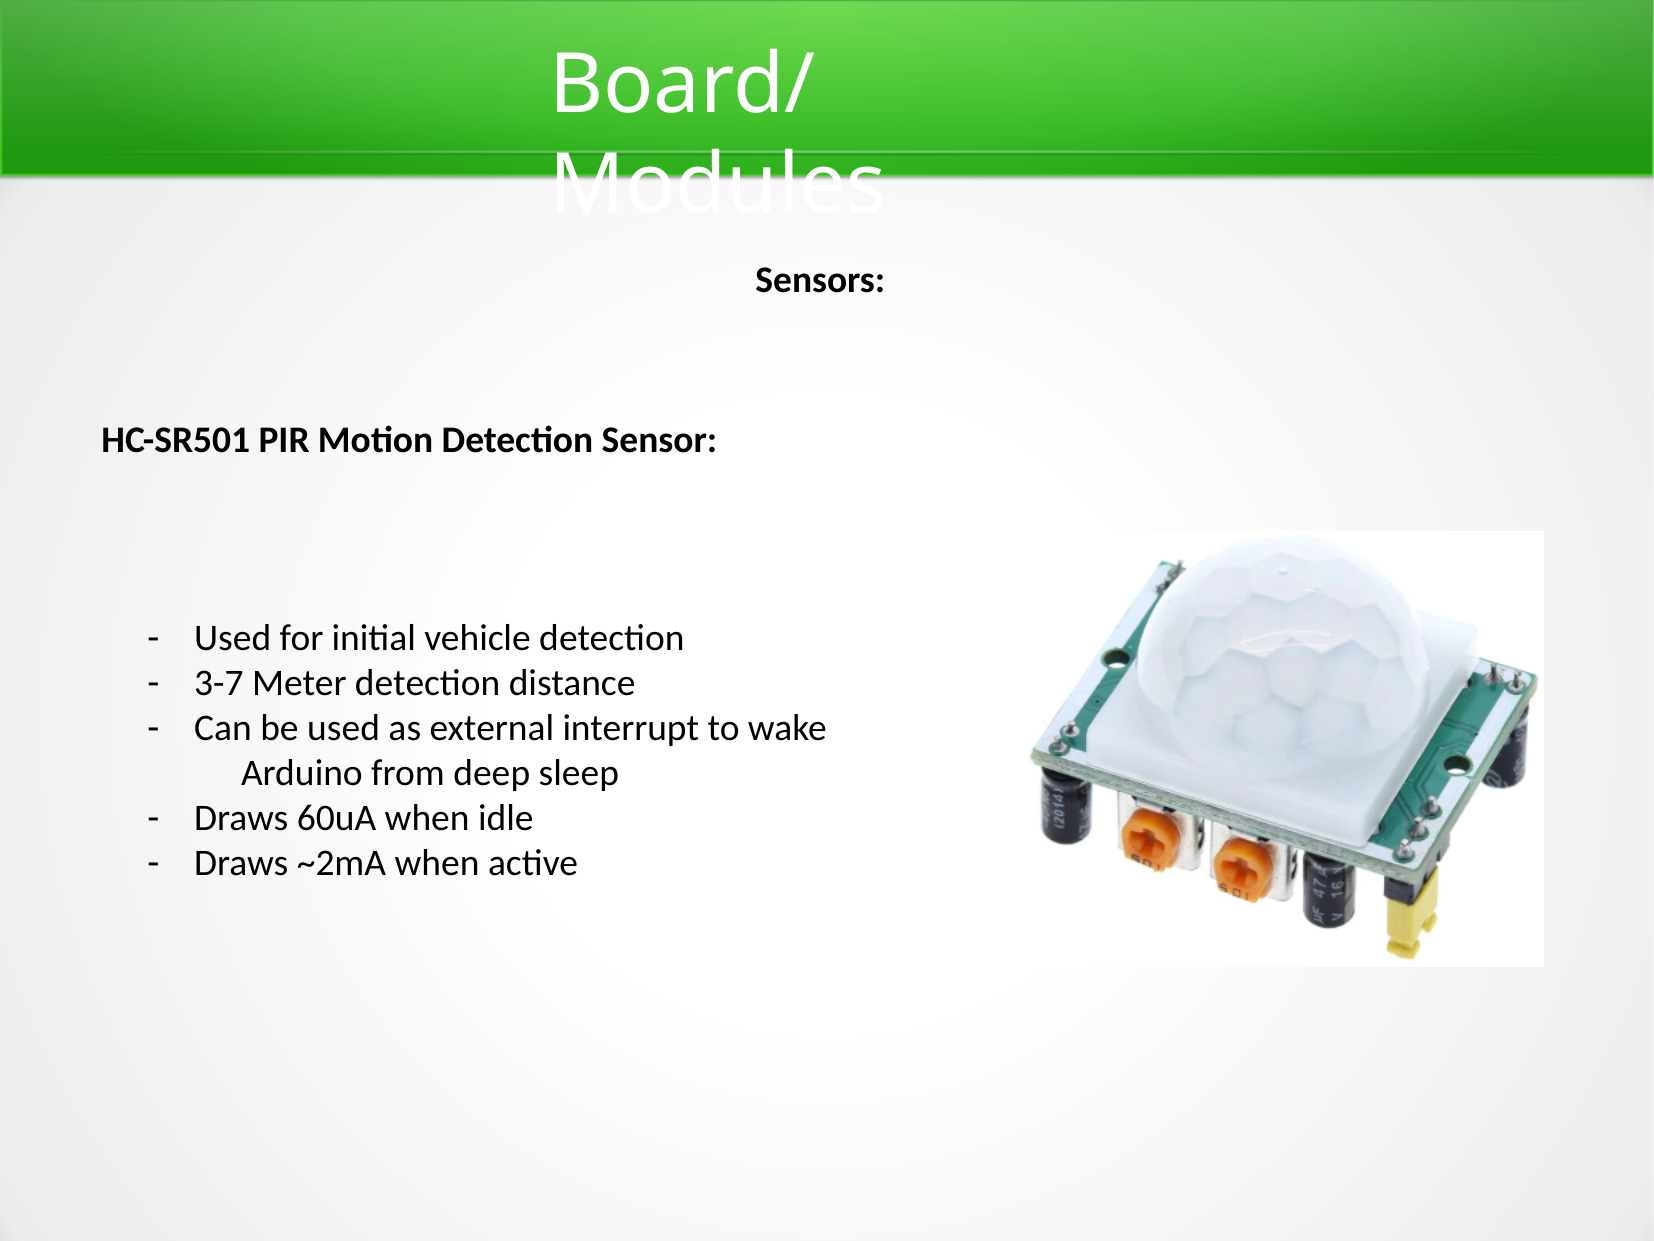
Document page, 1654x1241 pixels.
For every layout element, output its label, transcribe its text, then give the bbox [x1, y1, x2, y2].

text_box Used for initial vehicle detection 3-7 Meter detection distance Can be used as external interrupt to wake Arduino from deep sleep Draws 60uA when idle Draws ~2mA when active [132, 605, 872, 894]
text_box HC-SR501 PIR Motion Detection Sensor: [86, 407, 872, 469]
text_box Sensors: [740, 247, 914, 308]
picture [1025, 531, 1544, 967]
text_box Board/Modules [534, 21, 1119, 138]
